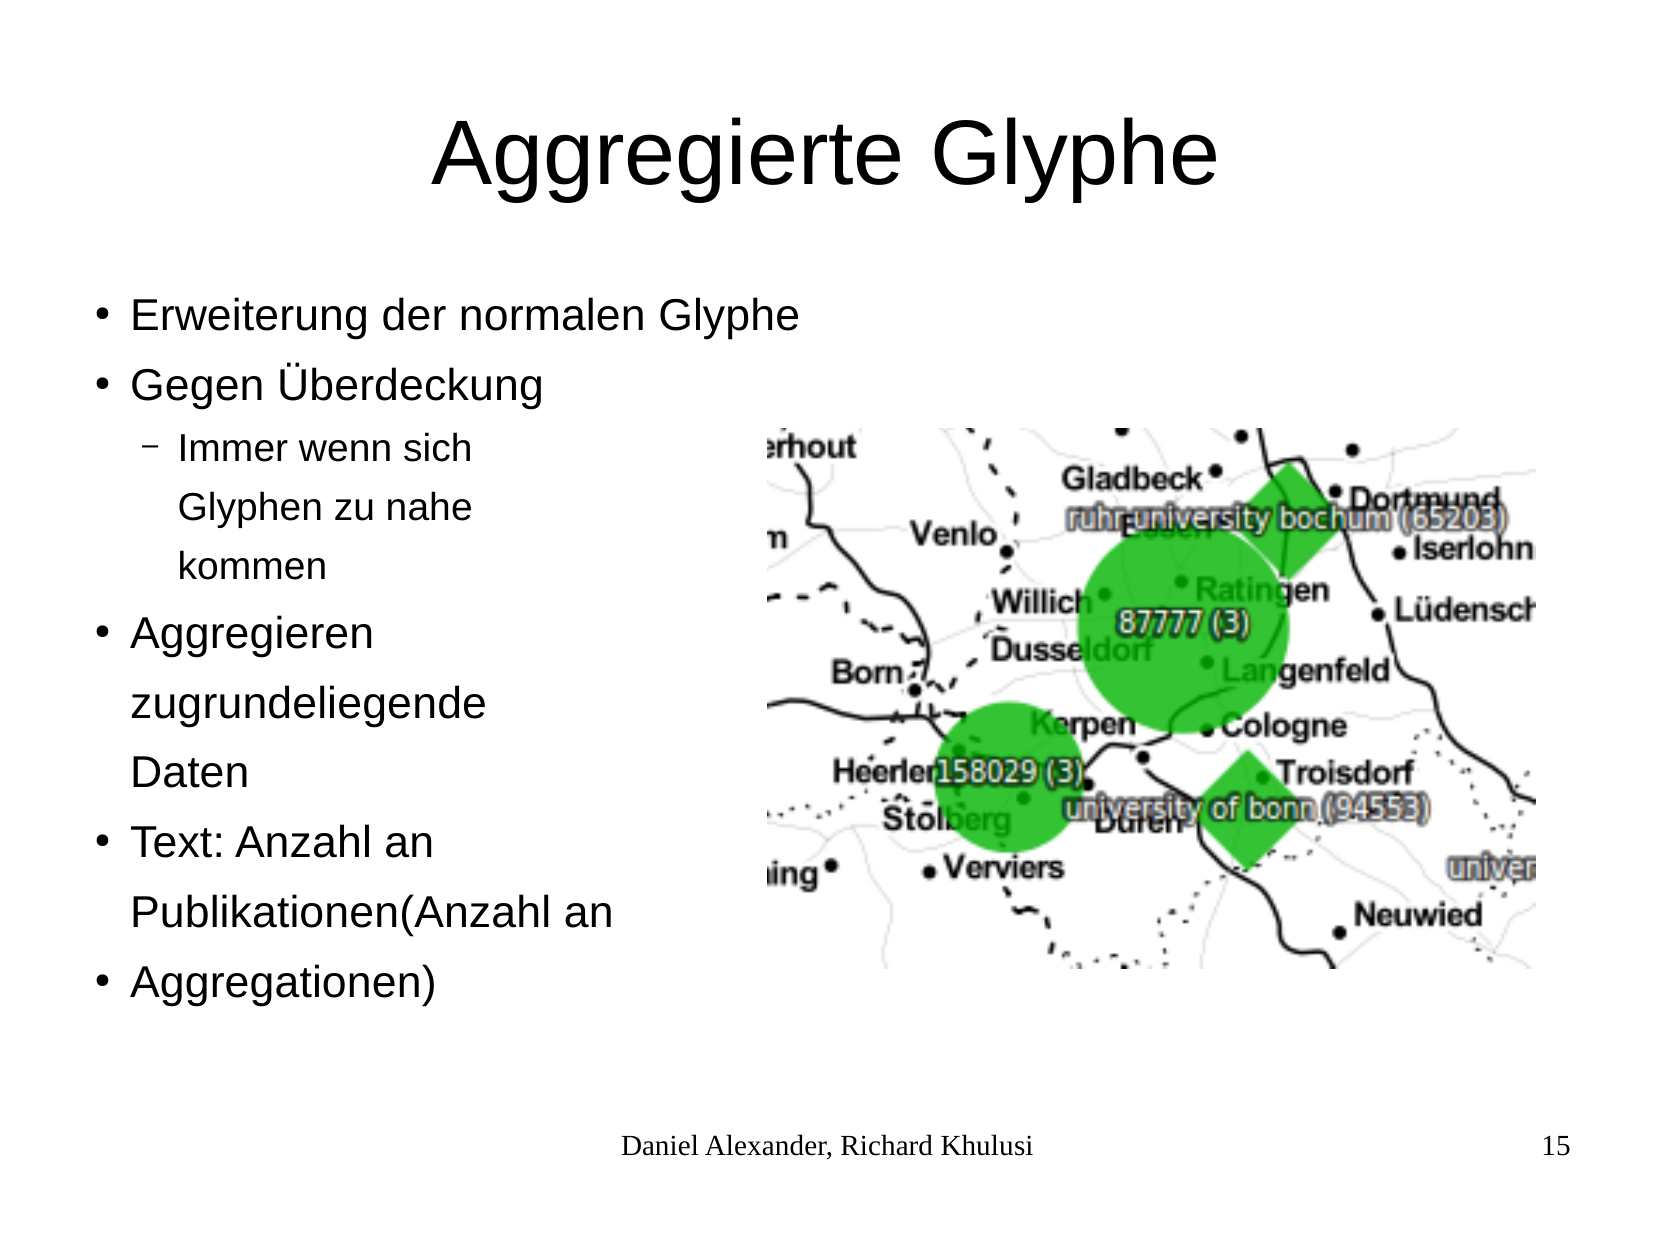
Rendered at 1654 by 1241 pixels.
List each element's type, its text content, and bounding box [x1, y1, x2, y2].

title Aggregierte Glyphe [82, 49, 1571, 257]
list Erweiterung der normalen Glyphe Gegen Überdeckung Immer wenn sich Glyphen zu nahe kommen Aggregieren zugrundeliegende Daten Text: Anzahl an Publikationen(Anzahl an Aggregationen) [82, 290, 1571, 1010]
picture [767, 428, 1536, 969]
